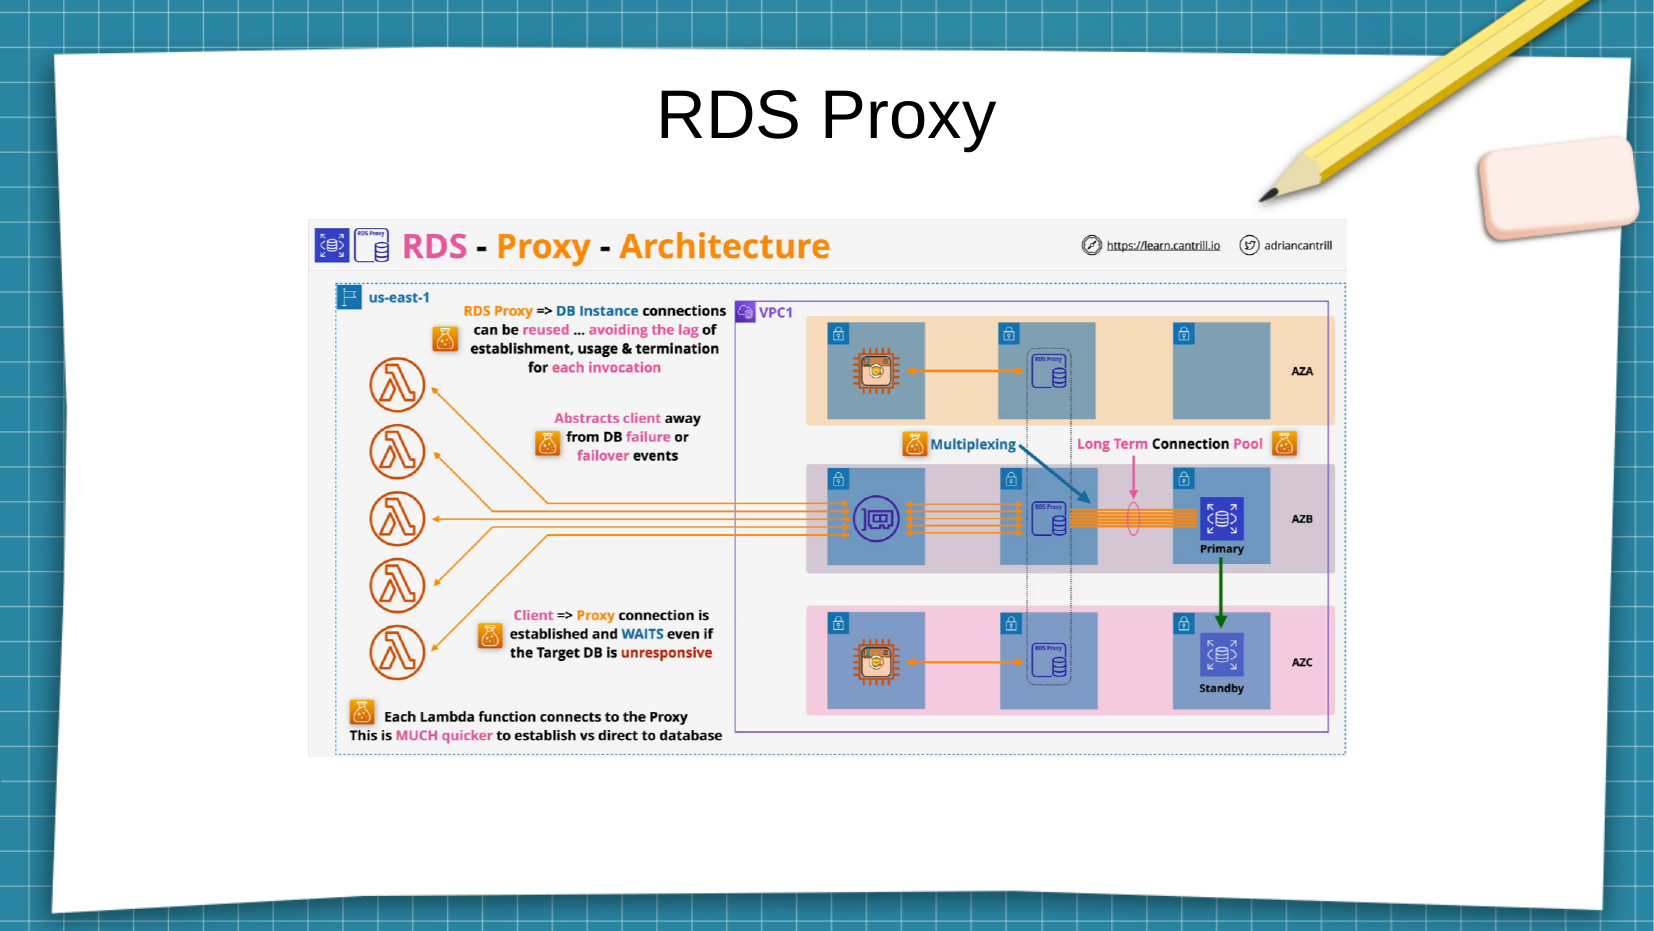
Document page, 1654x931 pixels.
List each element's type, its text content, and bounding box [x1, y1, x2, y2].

picture [0, 0, 1654, 931]
title RDS Proxy [82, 37, 1571, 193]
